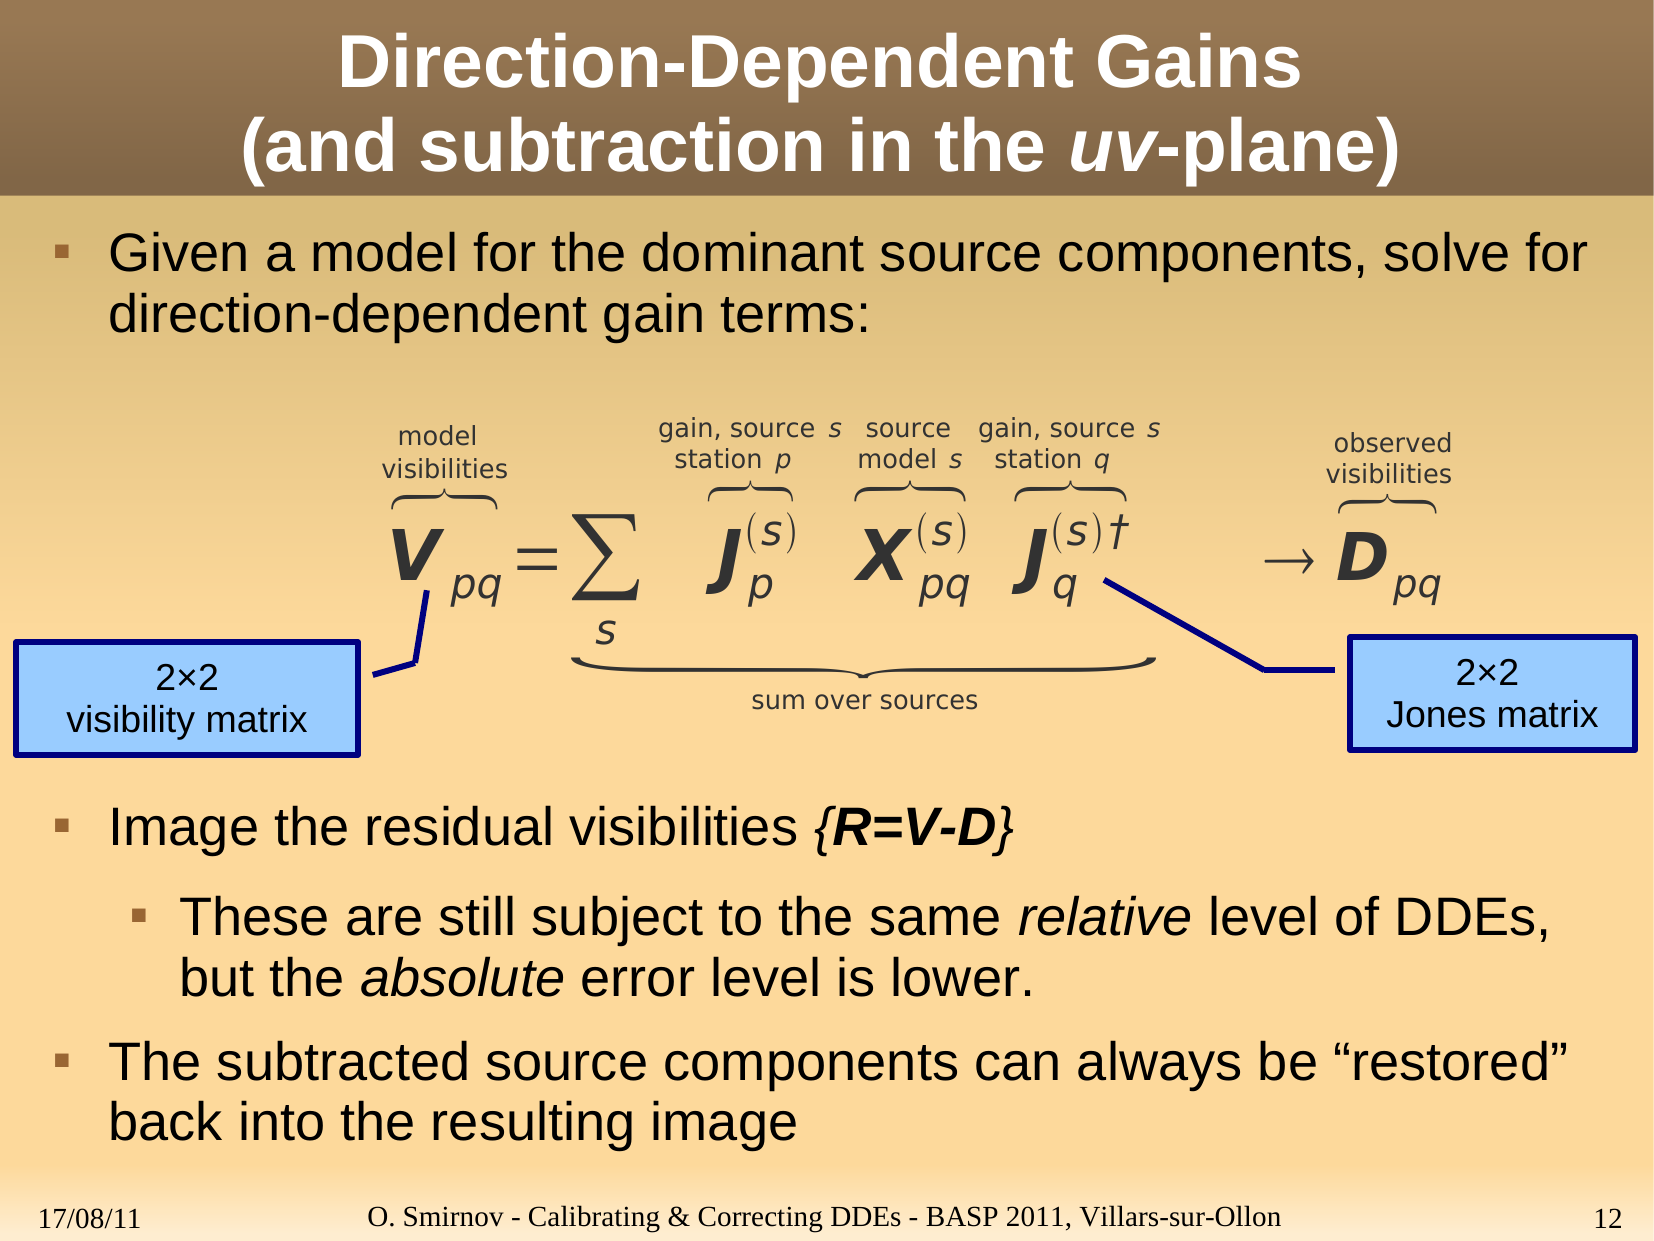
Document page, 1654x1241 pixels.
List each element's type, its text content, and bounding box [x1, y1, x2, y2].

text_box 2×2 Jones matrix [1350, 637, 1635, 750]
picture [0, 0, 1654, 1241]
text_box 2×2 visibility matrix [16, 642, 358, 755]
list Given a model for the dominant source components, solve for direction-dependent gain terms: Image the residual visibilities {R=V-D} These are still subject to the same relative level of DDEs, but the absolute error level is lower. The subtracted source components can always be “restored” back into the resulting image [37, 222, 1631, 1153]
title Direction-Dependent Gains (and subtraction in the uv-plane) [76, 7, 1565, 200]
chart [375, 412, 1459, 716]
